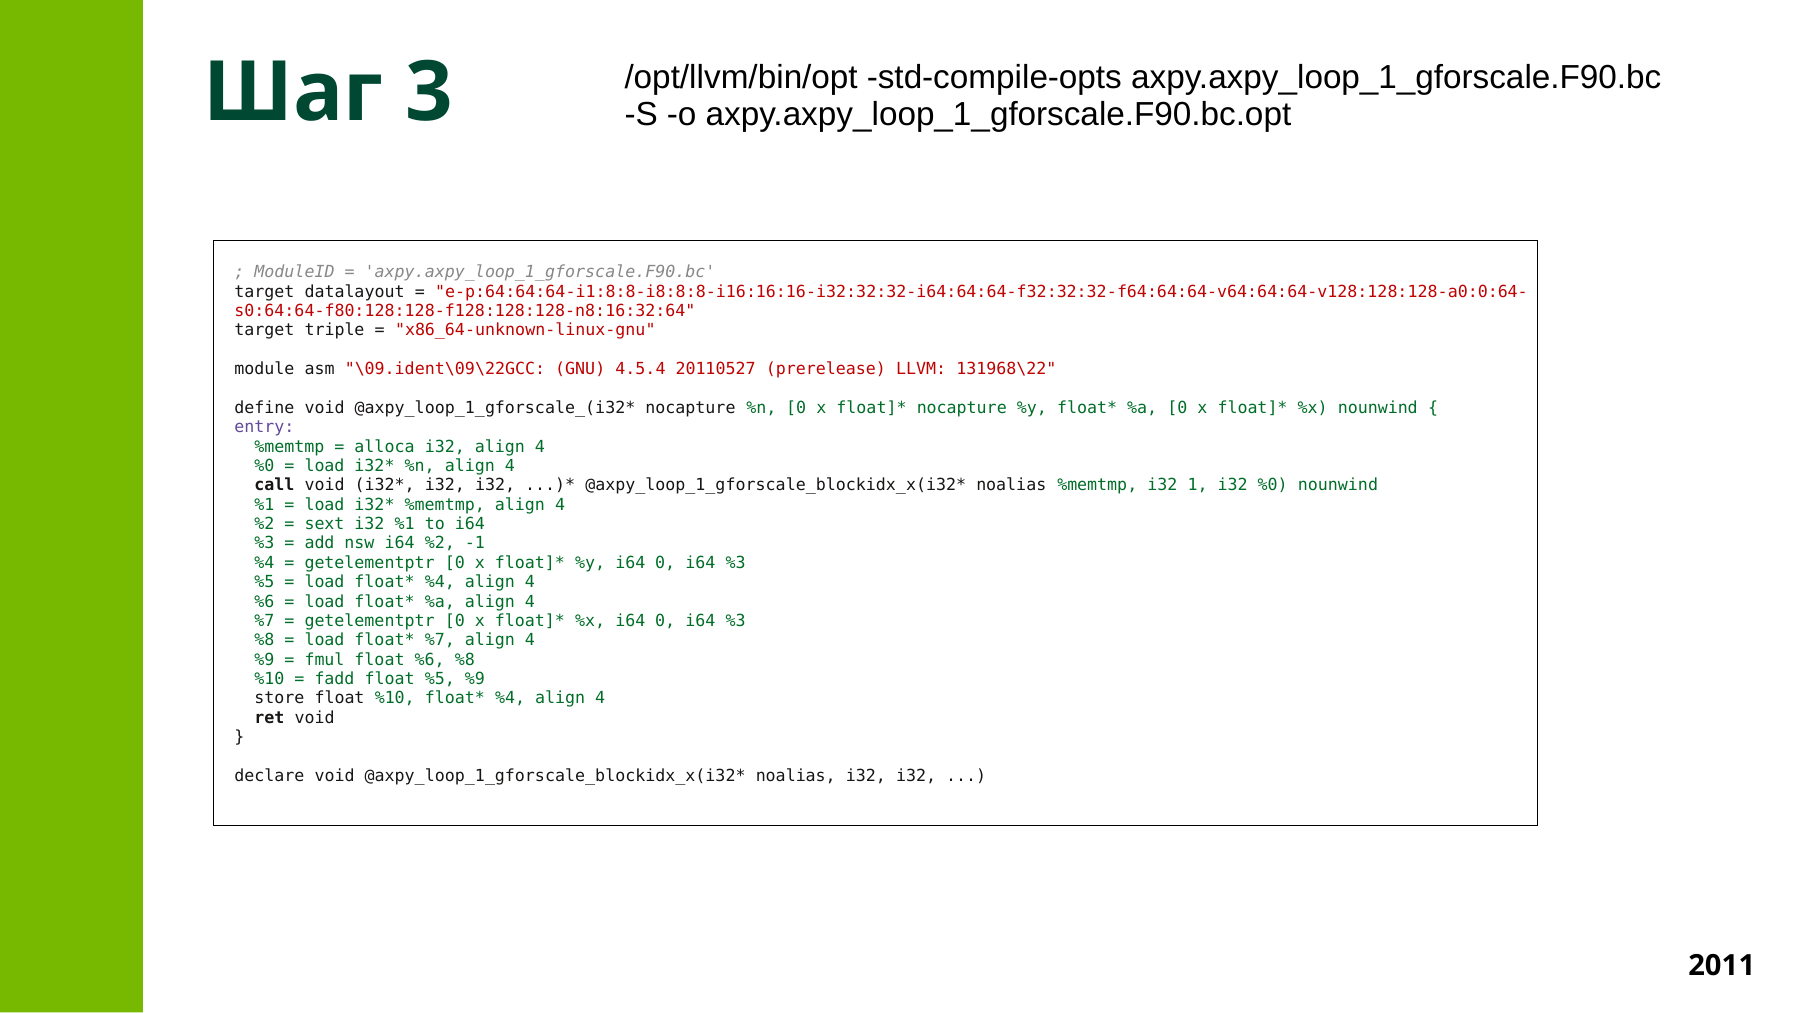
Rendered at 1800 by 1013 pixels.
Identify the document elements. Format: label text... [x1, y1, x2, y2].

chart [233, 262, 1537, 825]
title Шаг 3 [188, 40, 1733, 211]
chart [233, 262, 1615, 874]
text_box /opt/llvm/bin/opt -std-compile-opts axpy.axpy_loop_1_gforscale.F90.bc -S -o axpy.axpy_loop_1_gforscale.F90.bc.opt [609, 51, 1680, 141]
